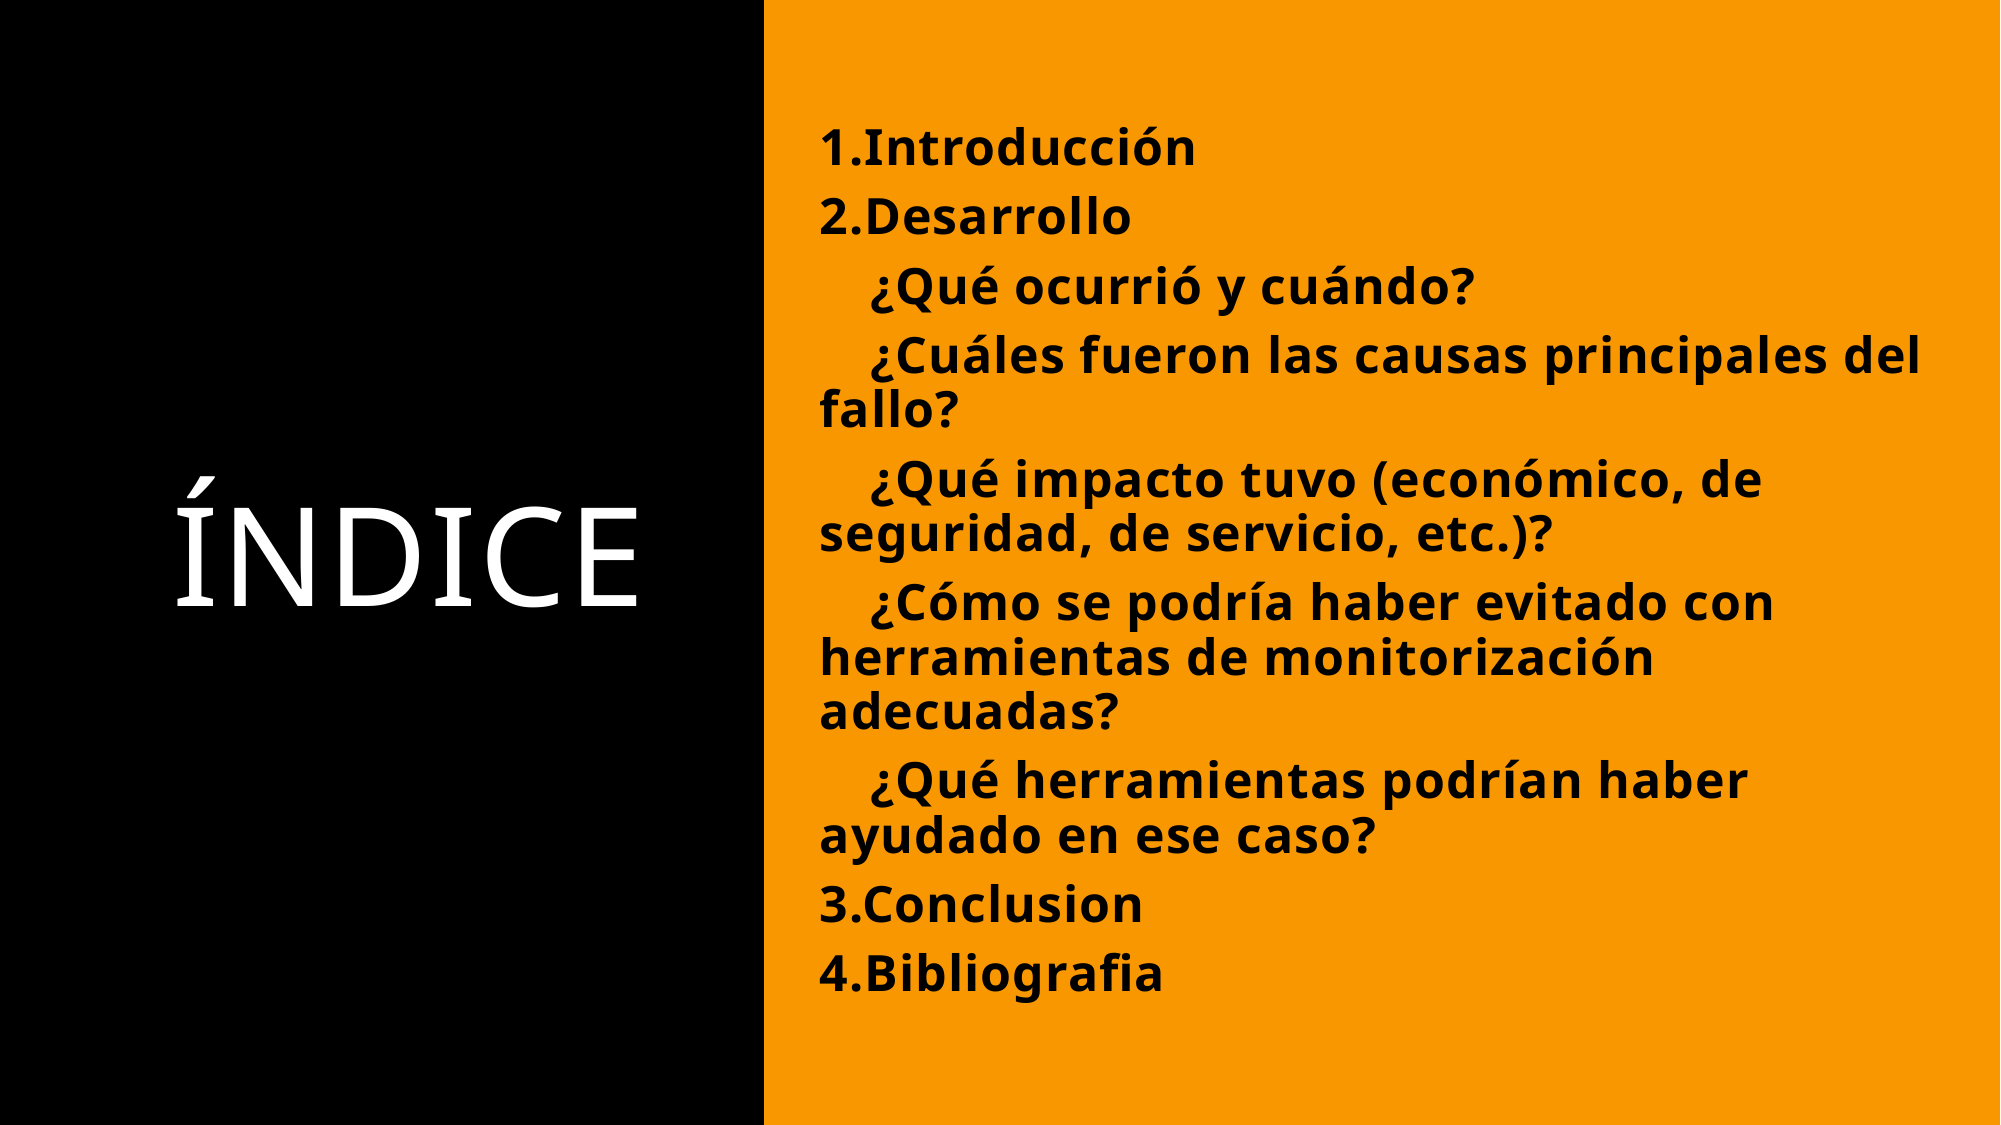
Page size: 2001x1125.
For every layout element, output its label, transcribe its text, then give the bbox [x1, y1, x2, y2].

title Índice [157, 105, 685, 1020]
subtitle 1.Introducción 2.Desarrollo ¿Qué ocurrió y cuándo? ¿Cuáles fueron las causas principales del fallo? ¿Qué impacto tuvo (económico, de seguridad, de servicio, etc.)? ¿Cómo se podría haber evitado con herramientas de monitorización adecuadas? ¿Qué herramientas podrían haber ayudado en ese caso? 3.Conclusion 4.Bibliografia [804, 105, 1985, 1020]
text_box [0, 0, 2000, 1125]
